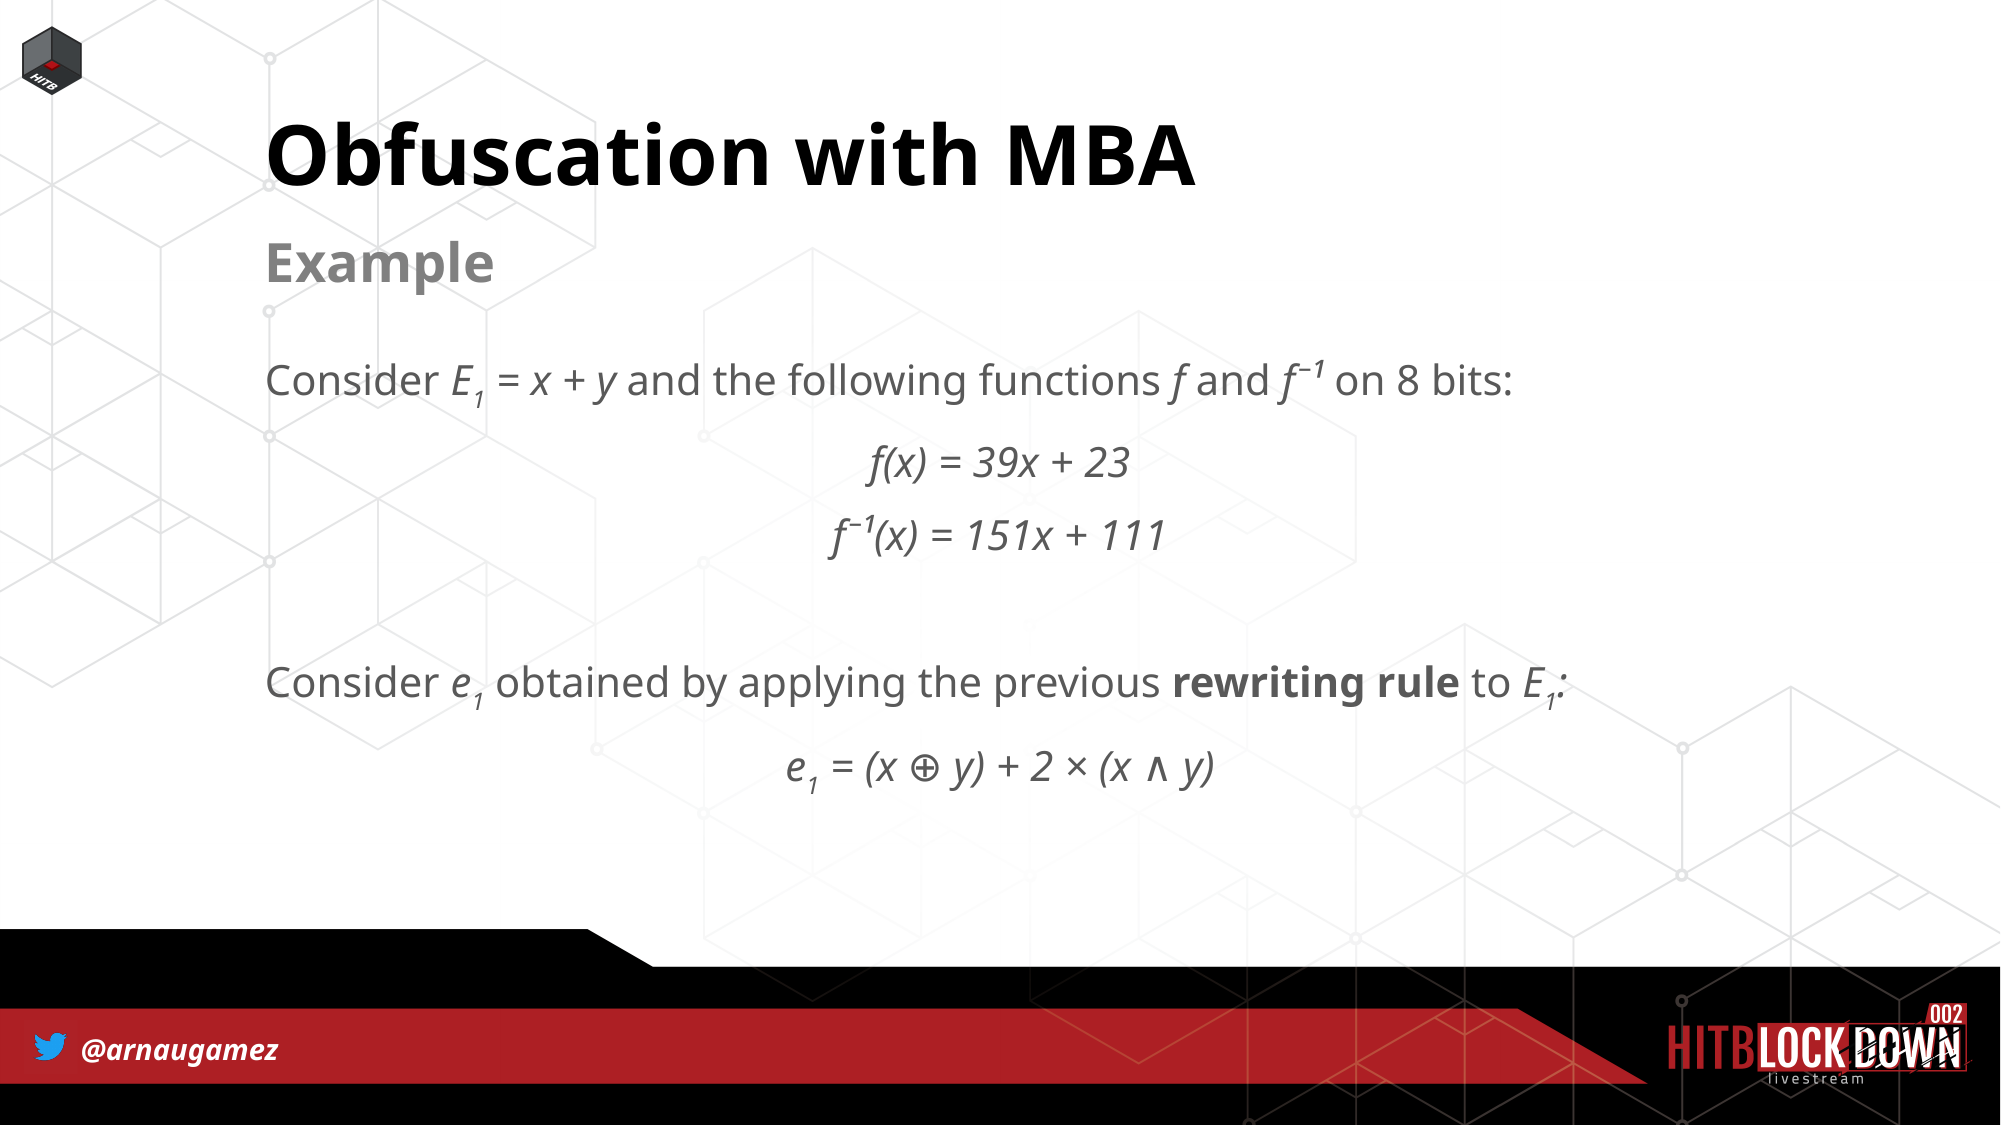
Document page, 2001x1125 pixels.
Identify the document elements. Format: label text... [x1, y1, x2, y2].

picture [0, 0, 2001, 1125]
text_box Consider E1 = x + y and the following functions f and f⁻¹ on 8 bits: f(x) = 39x + 23 f⁻¹(x) = 151x + 111 Consider e1 obtained by applying the previous rewriting rule to E1: e1 = (x ⊕ y) + 2 × (x ∧ y) [250, 336, 1751, 1051]
title Obfuscation with MBA [249, 108, 1750, 210]
text_box Example [249, 227, 1790, 322]
